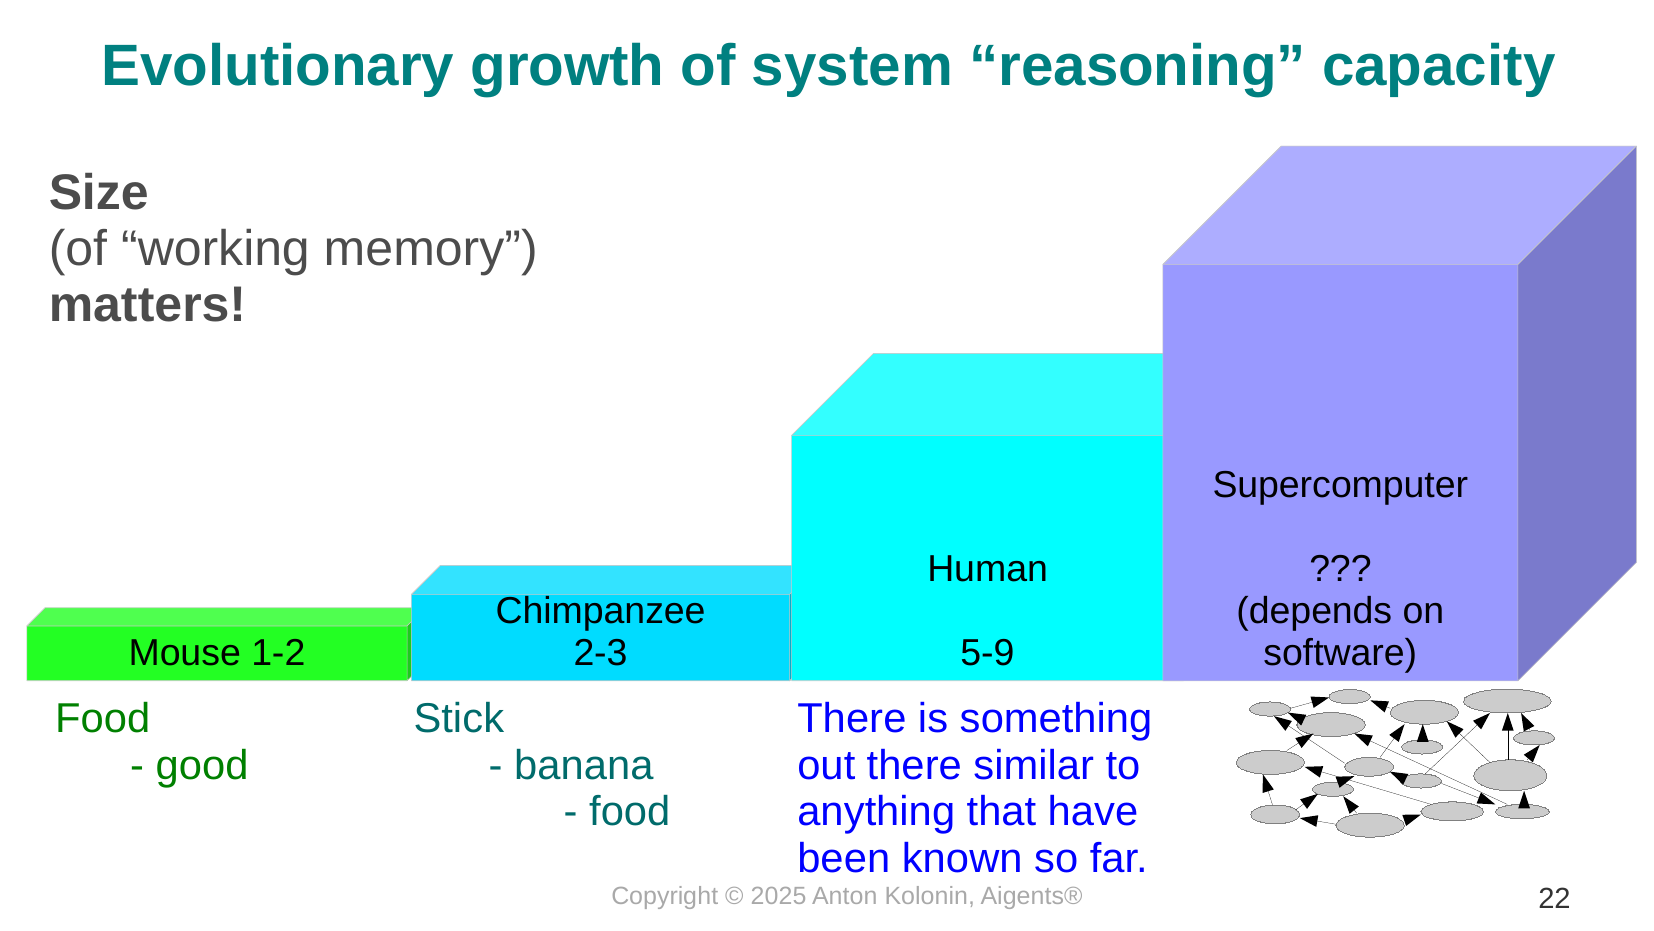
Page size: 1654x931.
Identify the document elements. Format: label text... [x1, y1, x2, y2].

text_box [1236, 750, 1305, 775]
text_box [1250, 805, 1300, 824]
text_box [1401, 740, 1443, 755]
text_box Food - good [40, 687, 399, 796]
text_box [1329, 689, 1371, 704]
text_box Mouse 1-2 [26, 626, 407, 681]
text_box Chimpanzee 2-3 [411, 595, 789, 681]
text_box [1473, 759, 1547, 791]
text_box [1513, 730, 1555, 745]
text_box [1404, 773, 1442, 789]
text_box [1420, 801, 1484, 821]
text_box Supercomputer ??? (depends on software) [1162, 265, 1517, 681]
text_box [1296, 712, 1366, 737]
text_box [1390, 700, 1459, 725]
text_box [1495, 804, 1550, 819]
text_box Size (of “working memory”) matters! [34, 157, 798, 358]
text_box [1249, 701, 1291, 717]
text_box [1344, 757, 1394, 777]
text_box Evolutionary growth of system “reasoning” capacity [1, 1, 1654, 129]
text_box Stick - banana - food [399, 687, 765, 842]
text_box Human 5-9 [791, 436, 1162, 681]
text_box [1463, 689, 1552, 713]
text_box [1335, 813, 1405, 838]
text_box There is something out there similar to anything that have been known so far. [782, 687, 1227, 889]
text_box [1312, 782, 1354, 797]
